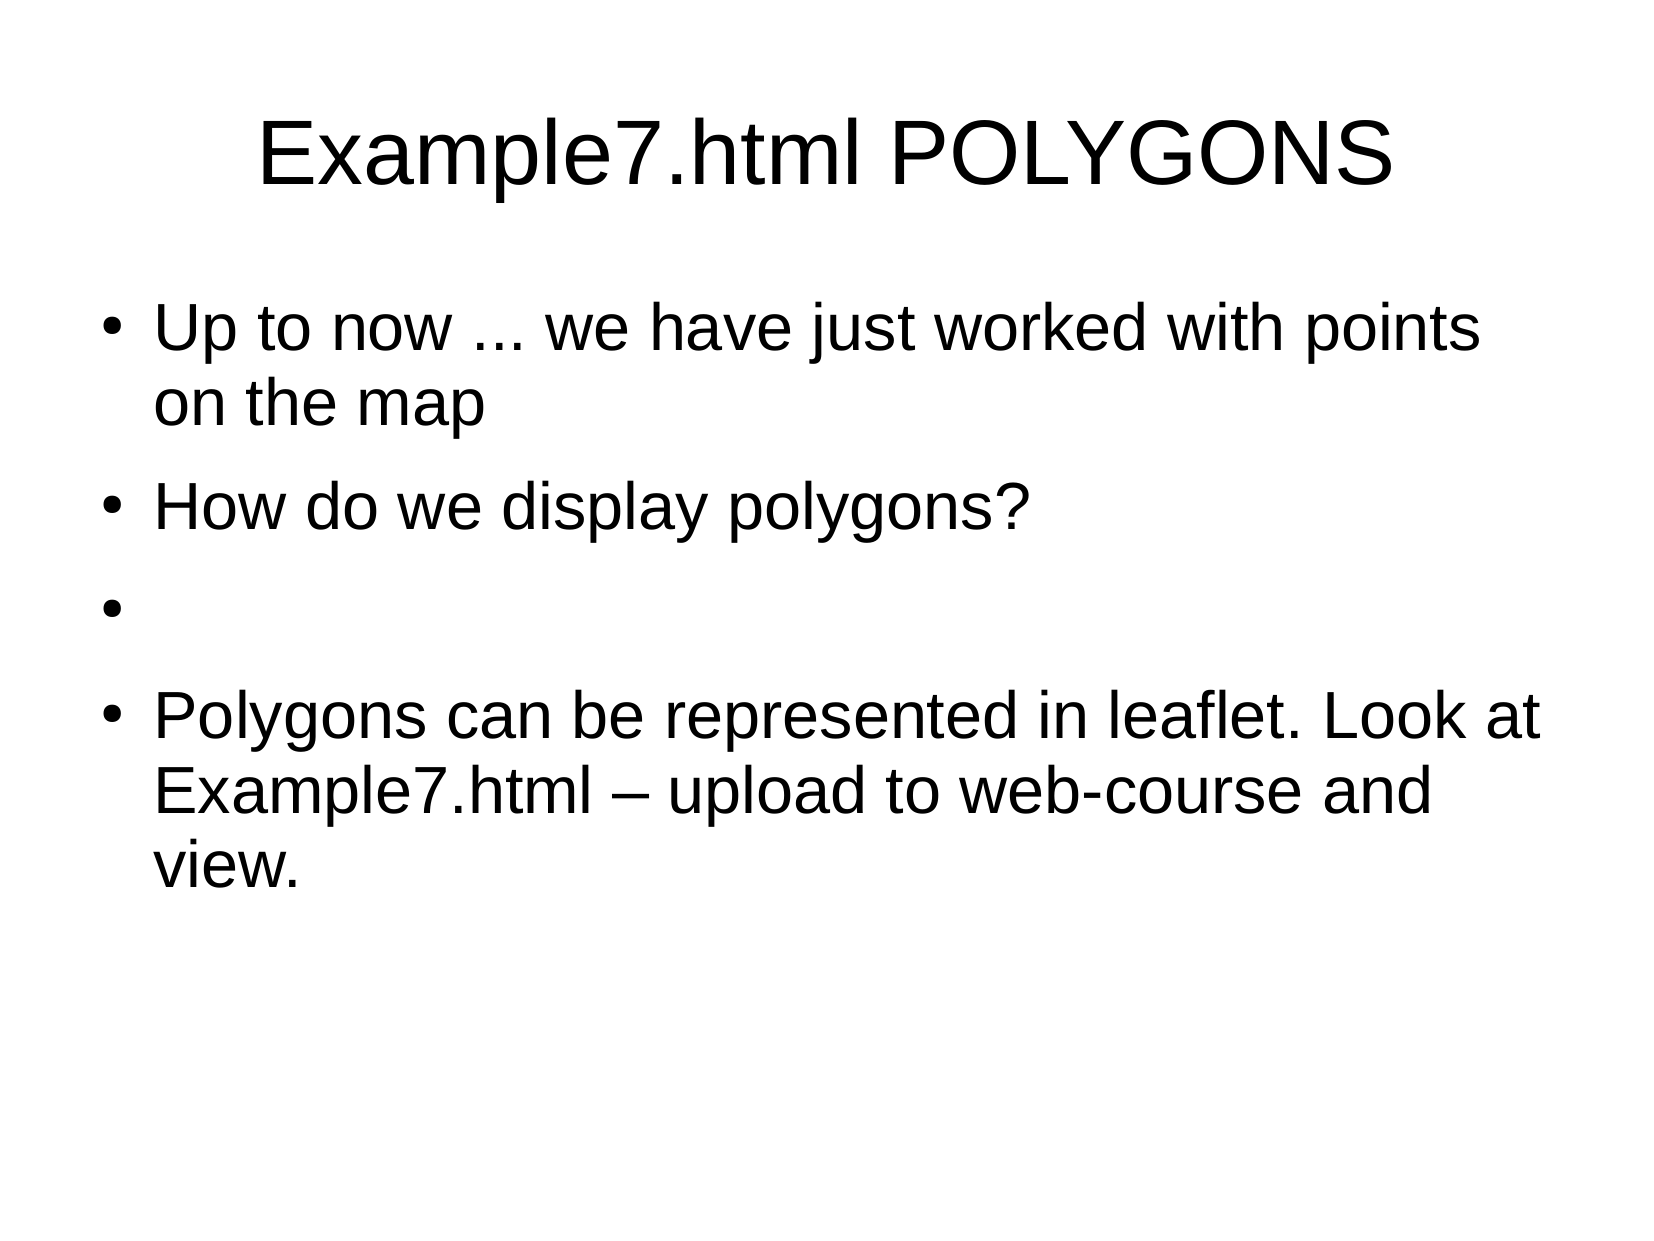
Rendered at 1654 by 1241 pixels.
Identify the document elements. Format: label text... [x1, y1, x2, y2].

title Example7.html POLYGONS [82, 49, 1571, 257]
list Up to now ... we have just worked with points on the map How do we display polygons? Polygons can be represented in leaflet. Look at Example7.html – upload to web-course and view. [82, 290, 1571, 1010]
